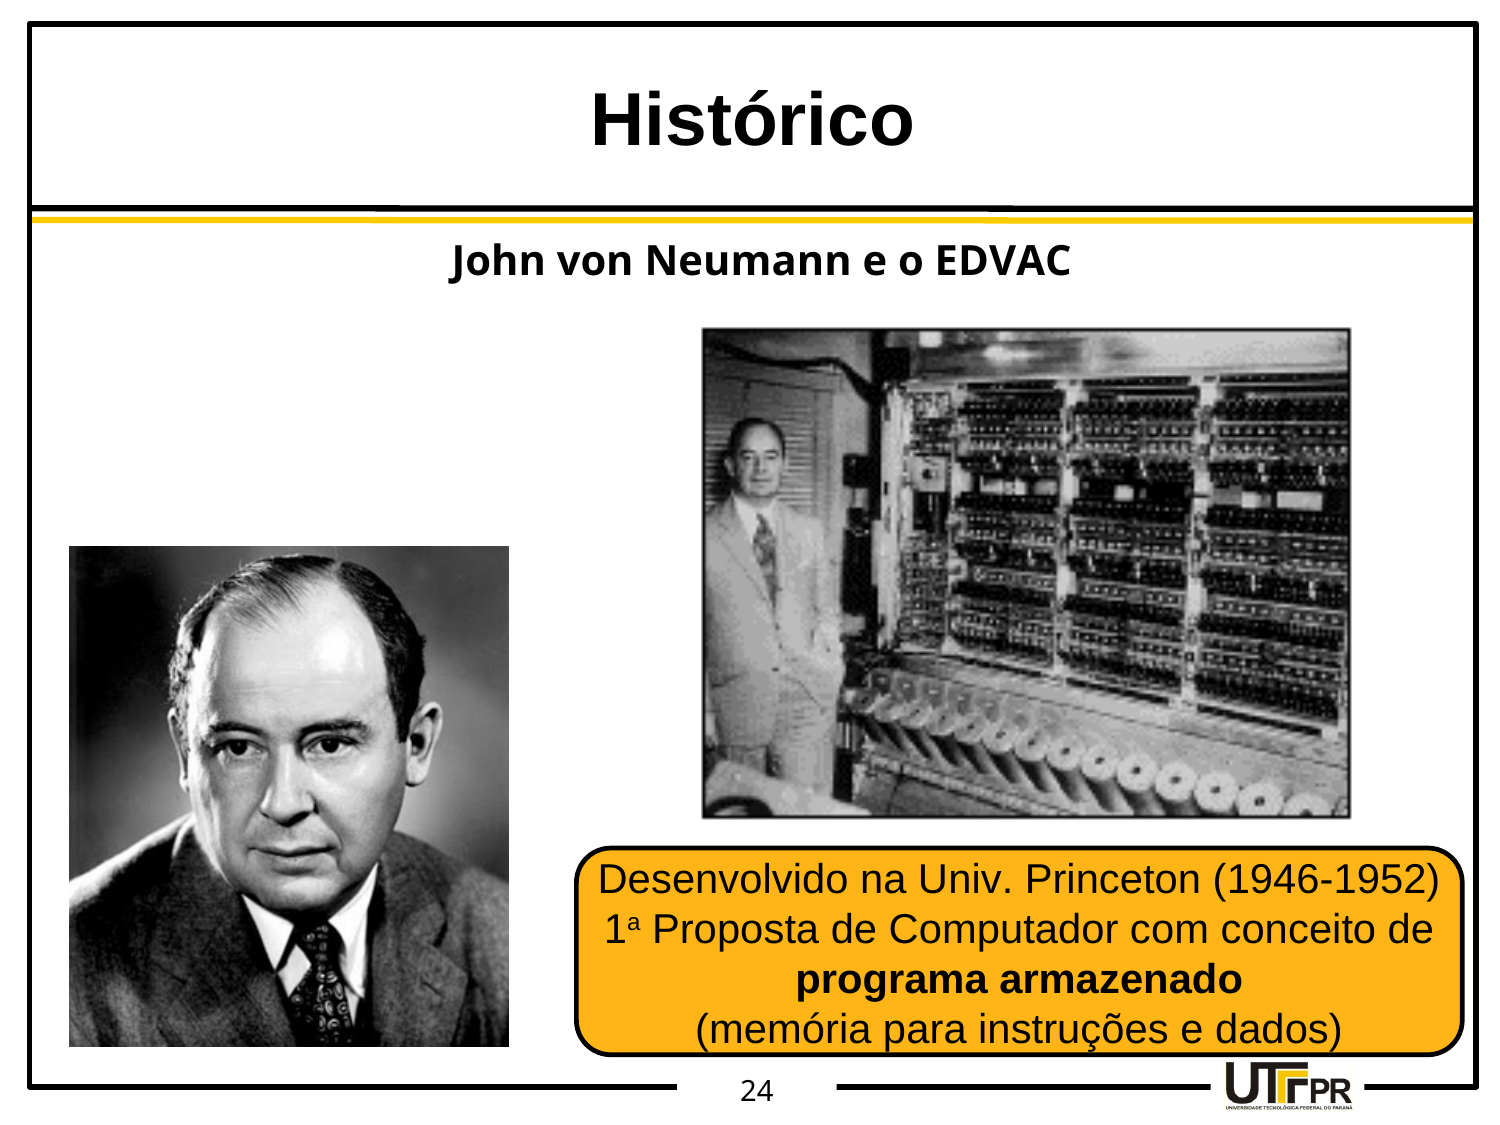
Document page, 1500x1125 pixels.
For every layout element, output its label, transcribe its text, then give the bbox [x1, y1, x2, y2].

picture [69, 546, 509, 1047]
title Histórico [29, 47, 1477, 196]
picture [1225, 1062, 1353, 1110]
text_box John von Neumann e o EDVAC [436, 225, 1087, 292]
picture [699, 326, 1356, 823]
text_box Desenvolvido na Univ. Princeton (1946-1952) 1a Proposta de Computador com conceito de programa armazenado (memória para instruções e dados) [576, 848, 1463, 1055]
